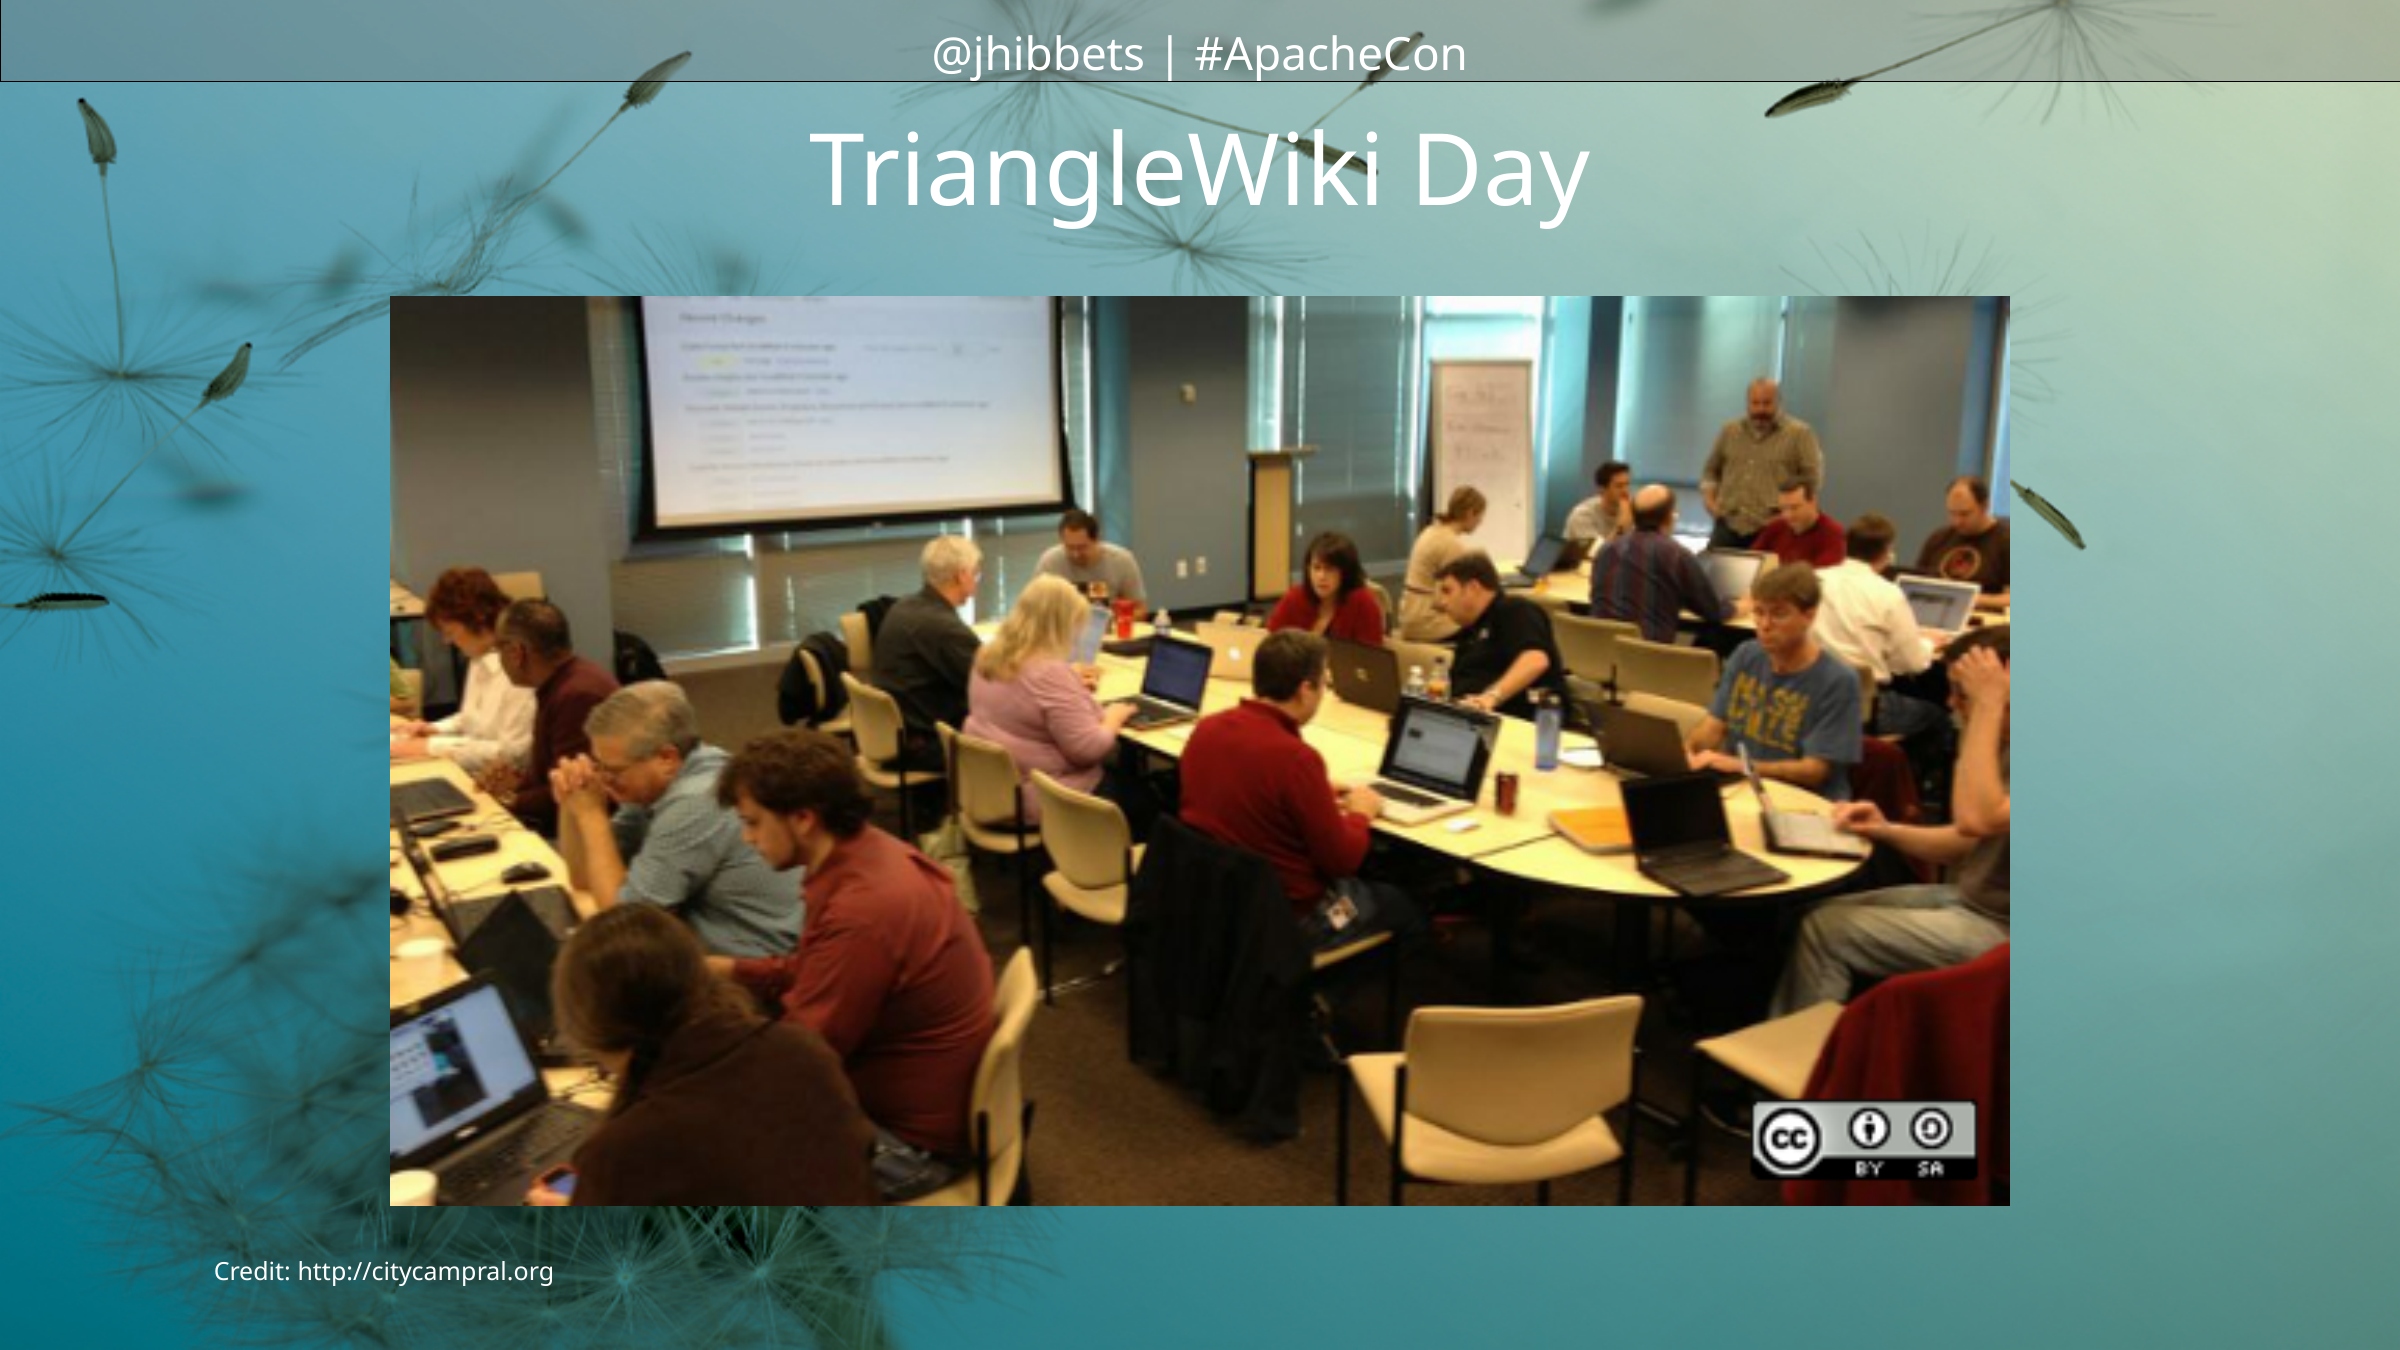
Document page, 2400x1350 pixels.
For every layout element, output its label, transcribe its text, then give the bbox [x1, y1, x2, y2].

title TriangleWiki Day [120, 53, 2281, 280]
text_box Credit: http://citycampral.org [199, 1245, 756, 1293]
picture [0, 82, 2400, 1350]
